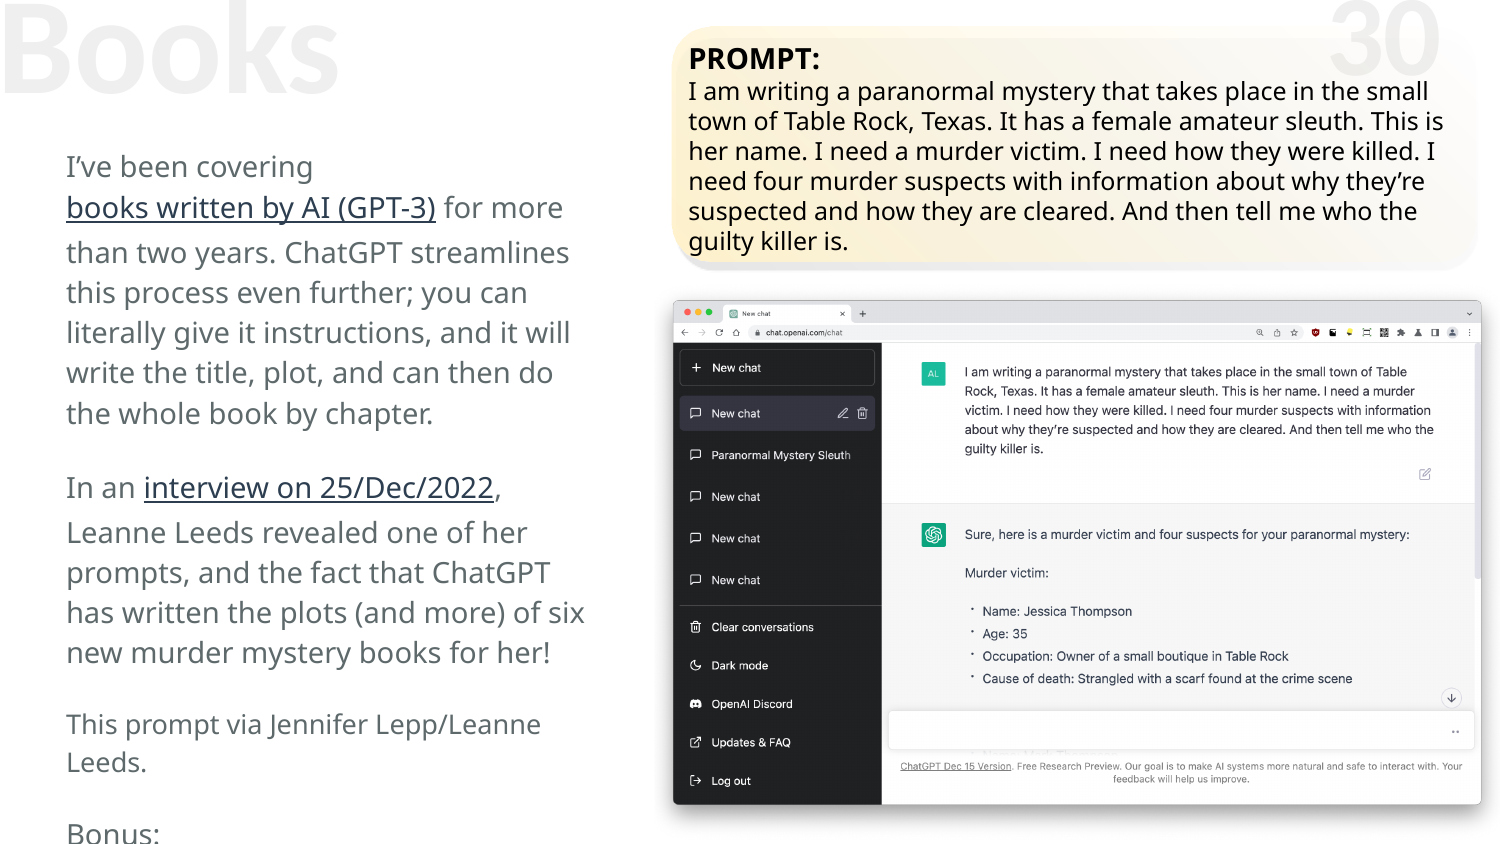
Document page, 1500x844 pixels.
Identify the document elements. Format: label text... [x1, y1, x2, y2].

title Books [0, 0, 1435, 91]
picture [654, 280, 1500, 844]
subtitle I am writing a paranormal mystery that takes place in the small town of Table Rock, Texas. It has a female amateur sleuth. This is her name. I need a murder victim. I need how they were killed. I need four murder suspects with information about why they’re suspected and how they are cleared. And then tell me who the guilty killer is. [673, 60, 1471, 251]
list I’ve been covering books written by AI (GPT-3) for more than two years. ChatGPT streamlines this process even further; you can literally give it instructions, and it will write the title, plot, and can then do the whole book by chapter. In an interview on 25/Dec/2022, Leanne Leeds revealed one of her prompts, and the fact that ChatGPT has written the plots (and more) of six new murder mystery books for her! This prompt via Jennifer Lepp/Leanne Leeds. Bonus: OpenAI wrote their own DALL-E Point-E paper with help from ChatGPT! [51, 128, 615, 811]
